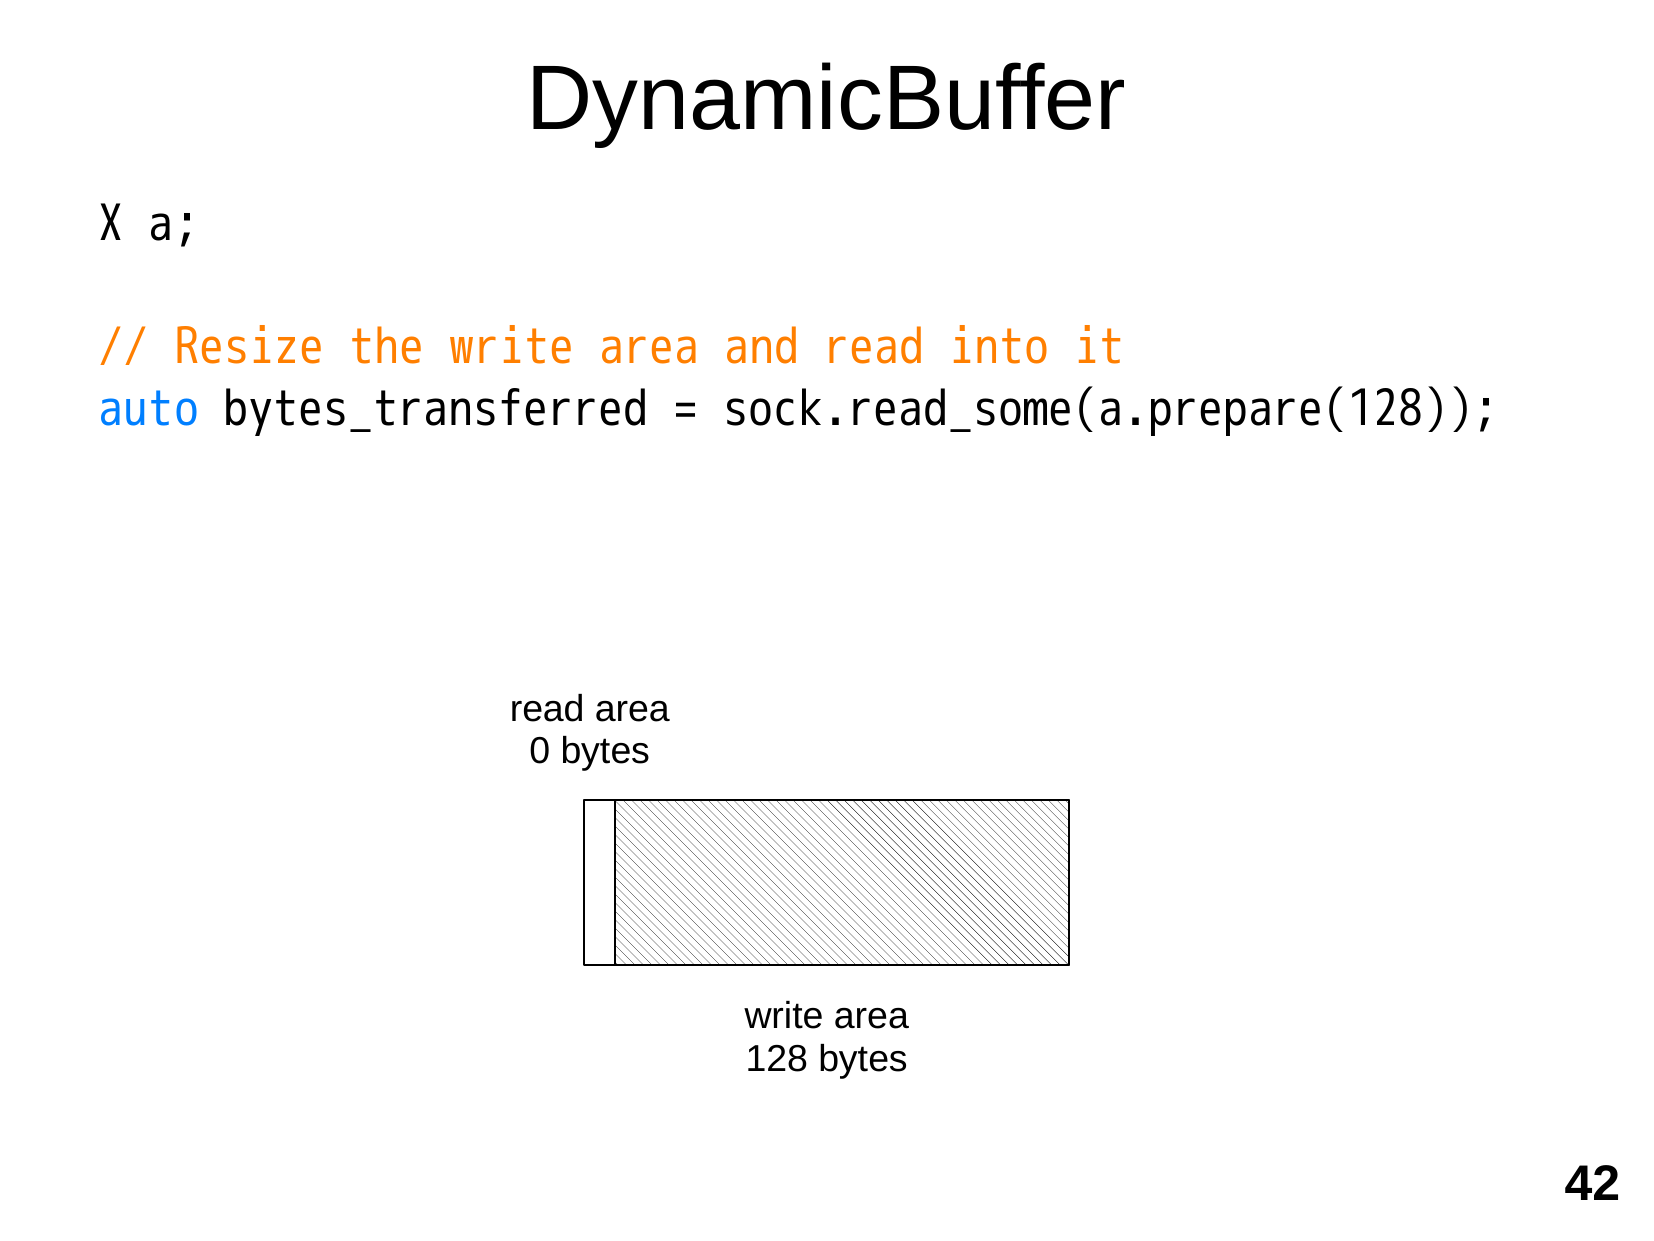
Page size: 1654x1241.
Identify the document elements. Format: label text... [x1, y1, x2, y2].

text_box X a; // Resize the write area and read into it auto bytes_transferred = sock.read_some(a.prepare(128)); [84, 190, 1570, 445]
text_box [584, 800, 1070, 966]
title DynamicBuffer [82, 15, 1571, 181]
text_box write area 128 bytes [729, 987, 924, 1086]
text_box read area 0 bytes [495, 680, 685, 779]
